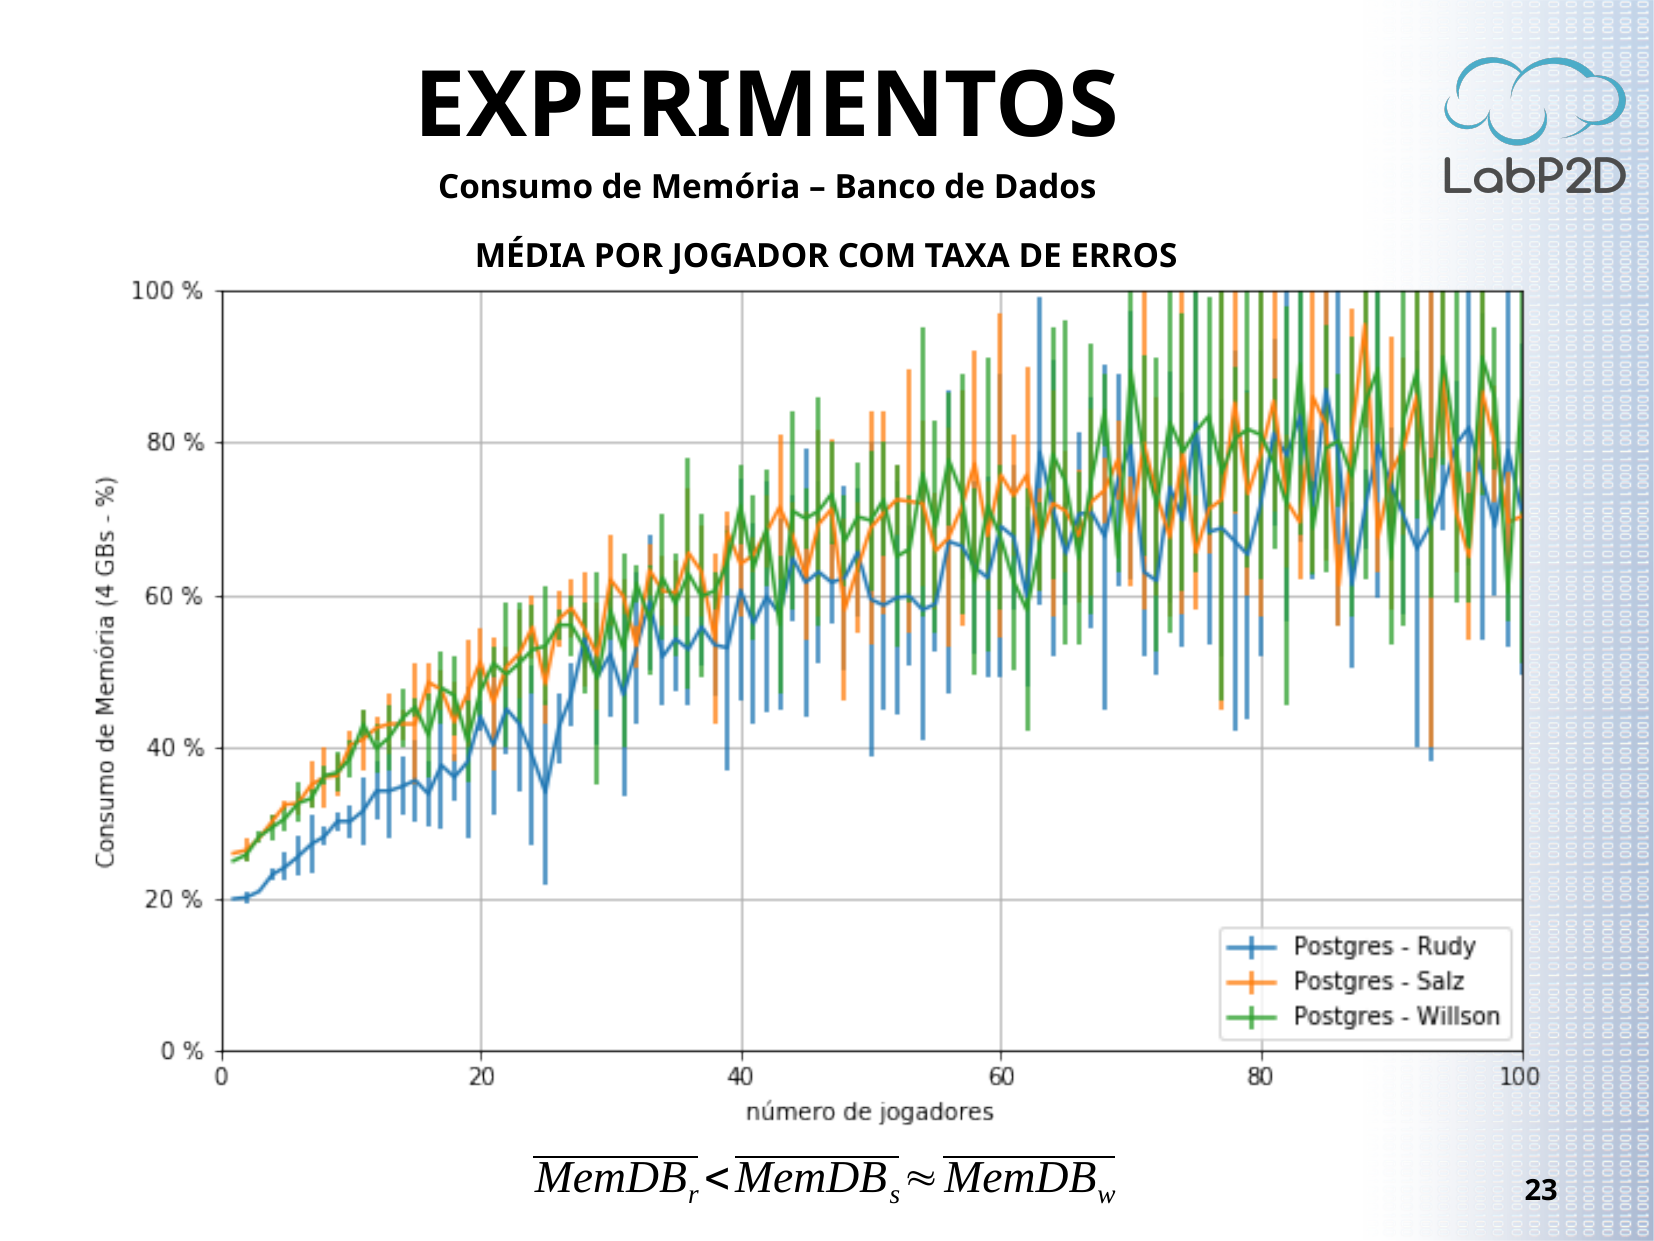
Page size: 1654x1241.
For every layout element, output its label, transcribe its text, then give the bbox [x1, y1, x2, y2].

title EXPERIMENTOS Consumo de Memória – Banco de Dados [82, 19, 1453, 227]
text_box MÉDIA POR JOGADOR COM TAXA DE ERROS [236, 224, 1418, 317]
picture [82, 1, 1654, 1240]
chart [525, 1151, 1124, 1209]
